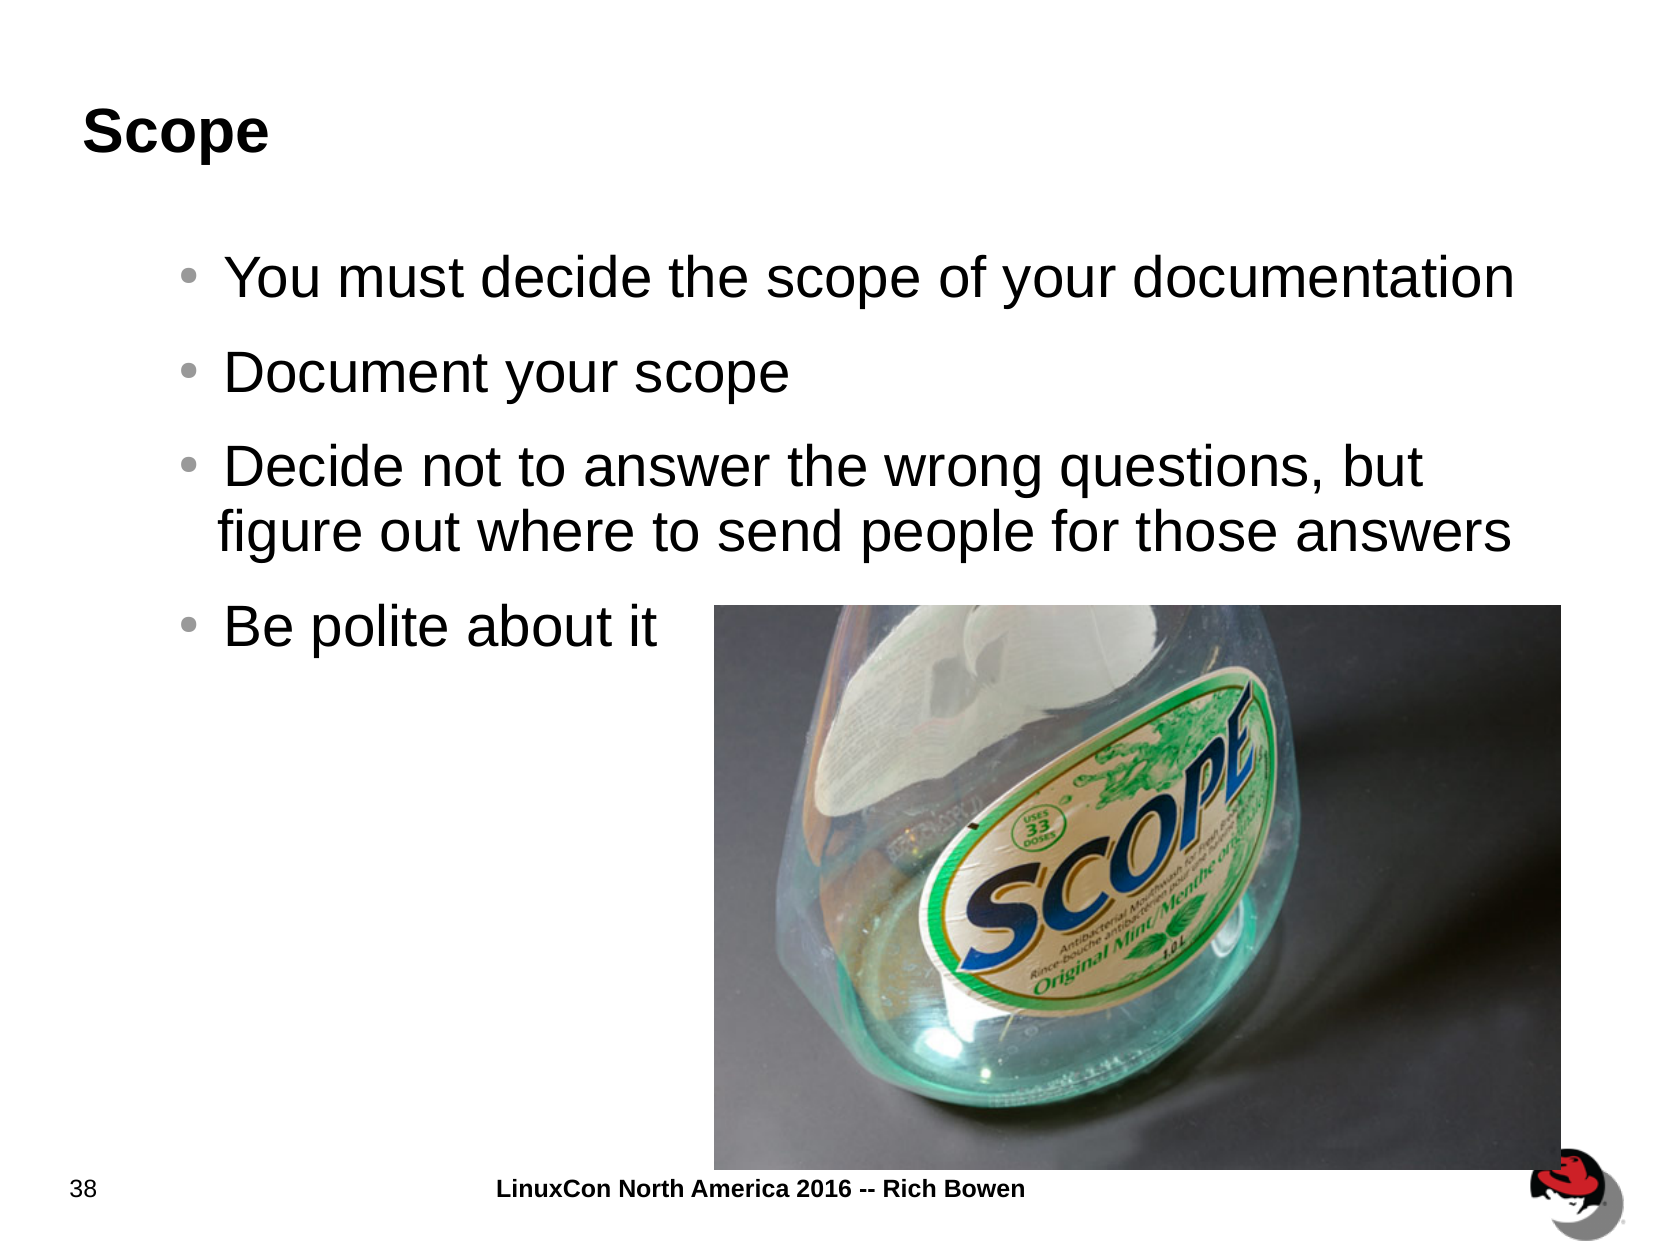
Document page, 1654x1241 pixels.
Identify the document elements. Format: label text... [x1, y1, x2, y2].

picture [714, 605, 1613, 1224]
list You must decide the scope of your documentation Document your scope Decide not to answer the wrong questions, but figure out where to send people for those answers Be polite about it [86, 244, 1576, 1039]
title Scope [82, 37, 1571, 226]
